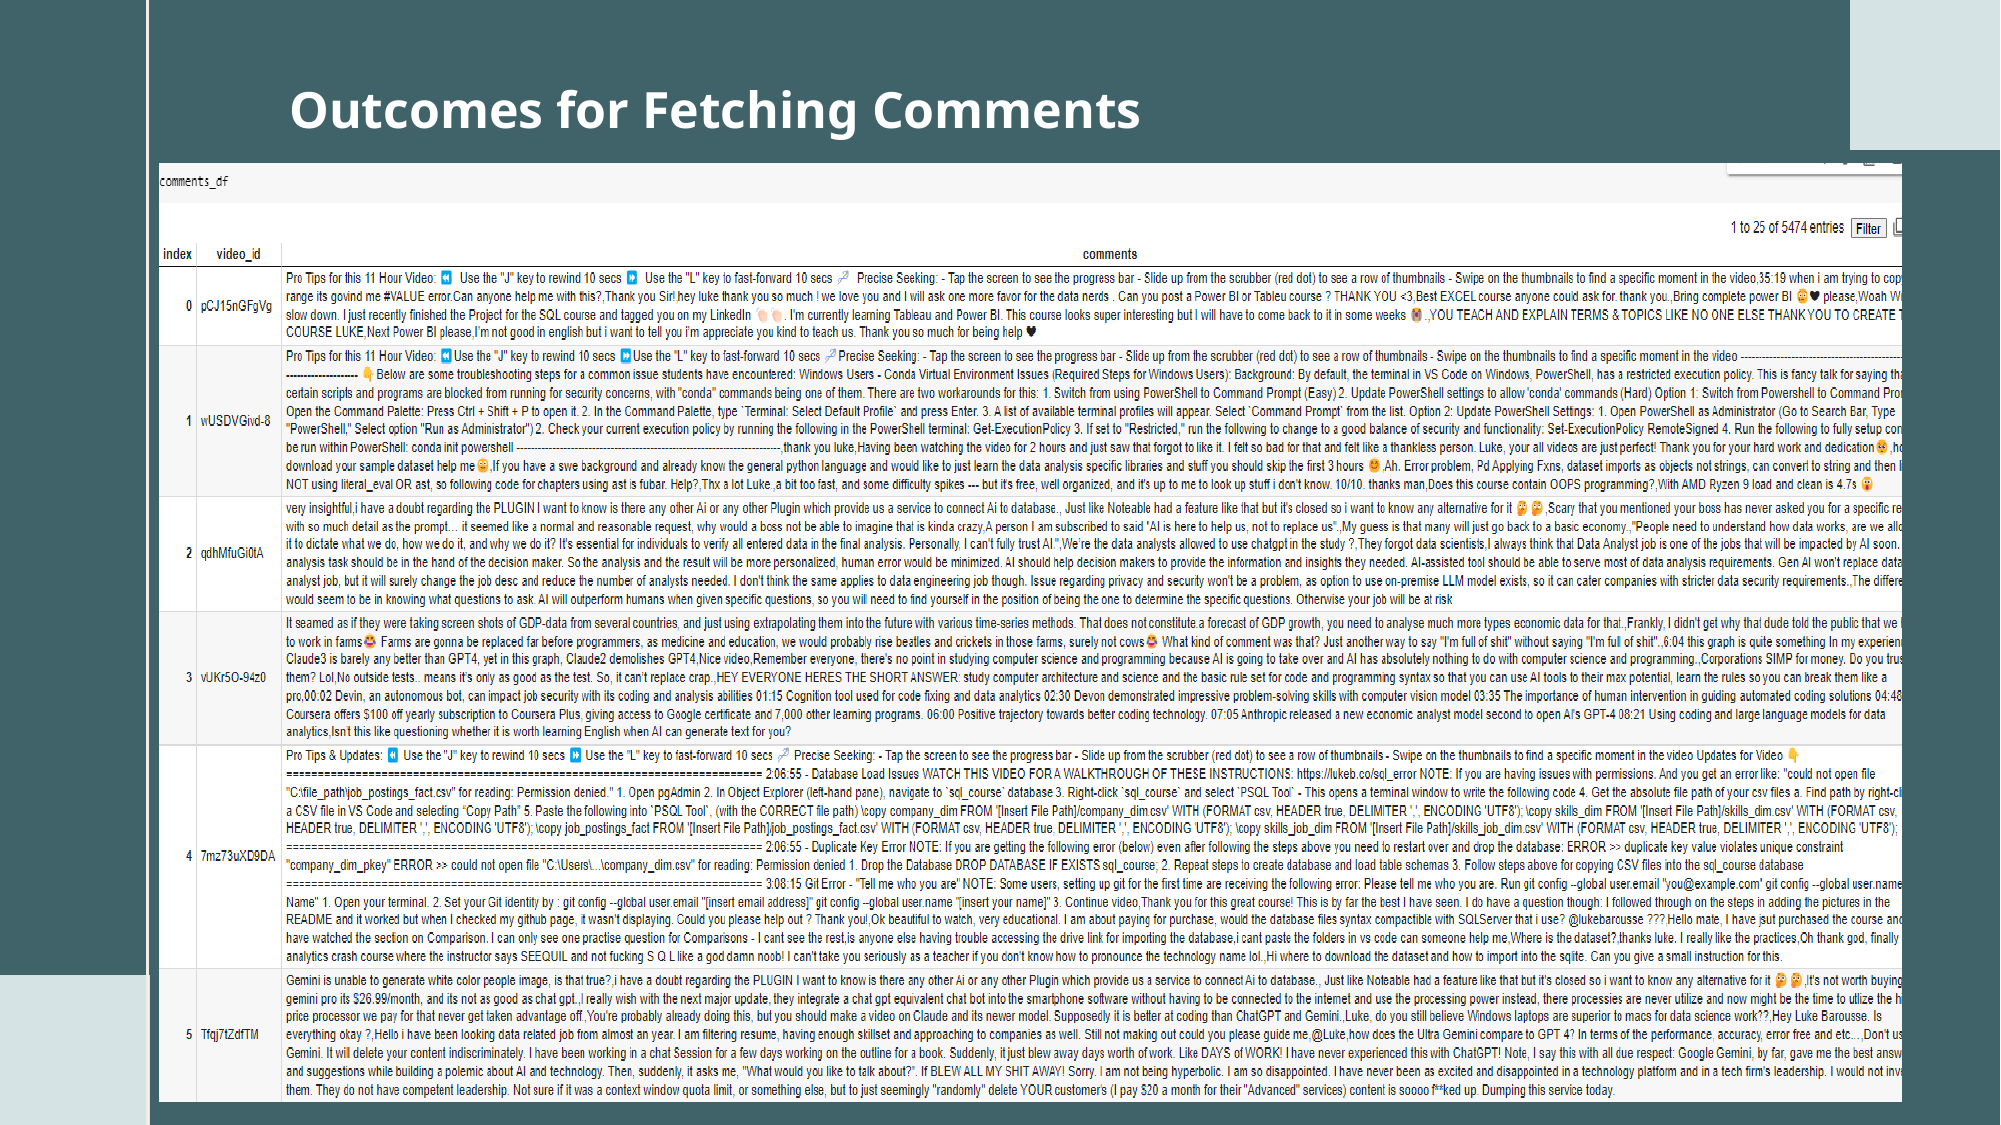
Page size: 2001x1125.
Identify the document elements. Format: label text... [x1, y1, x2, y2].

text_box Outcomes for Fetching Comments [274, 71, 1418, 148]
picture [159, 163, 1902, 1102]
